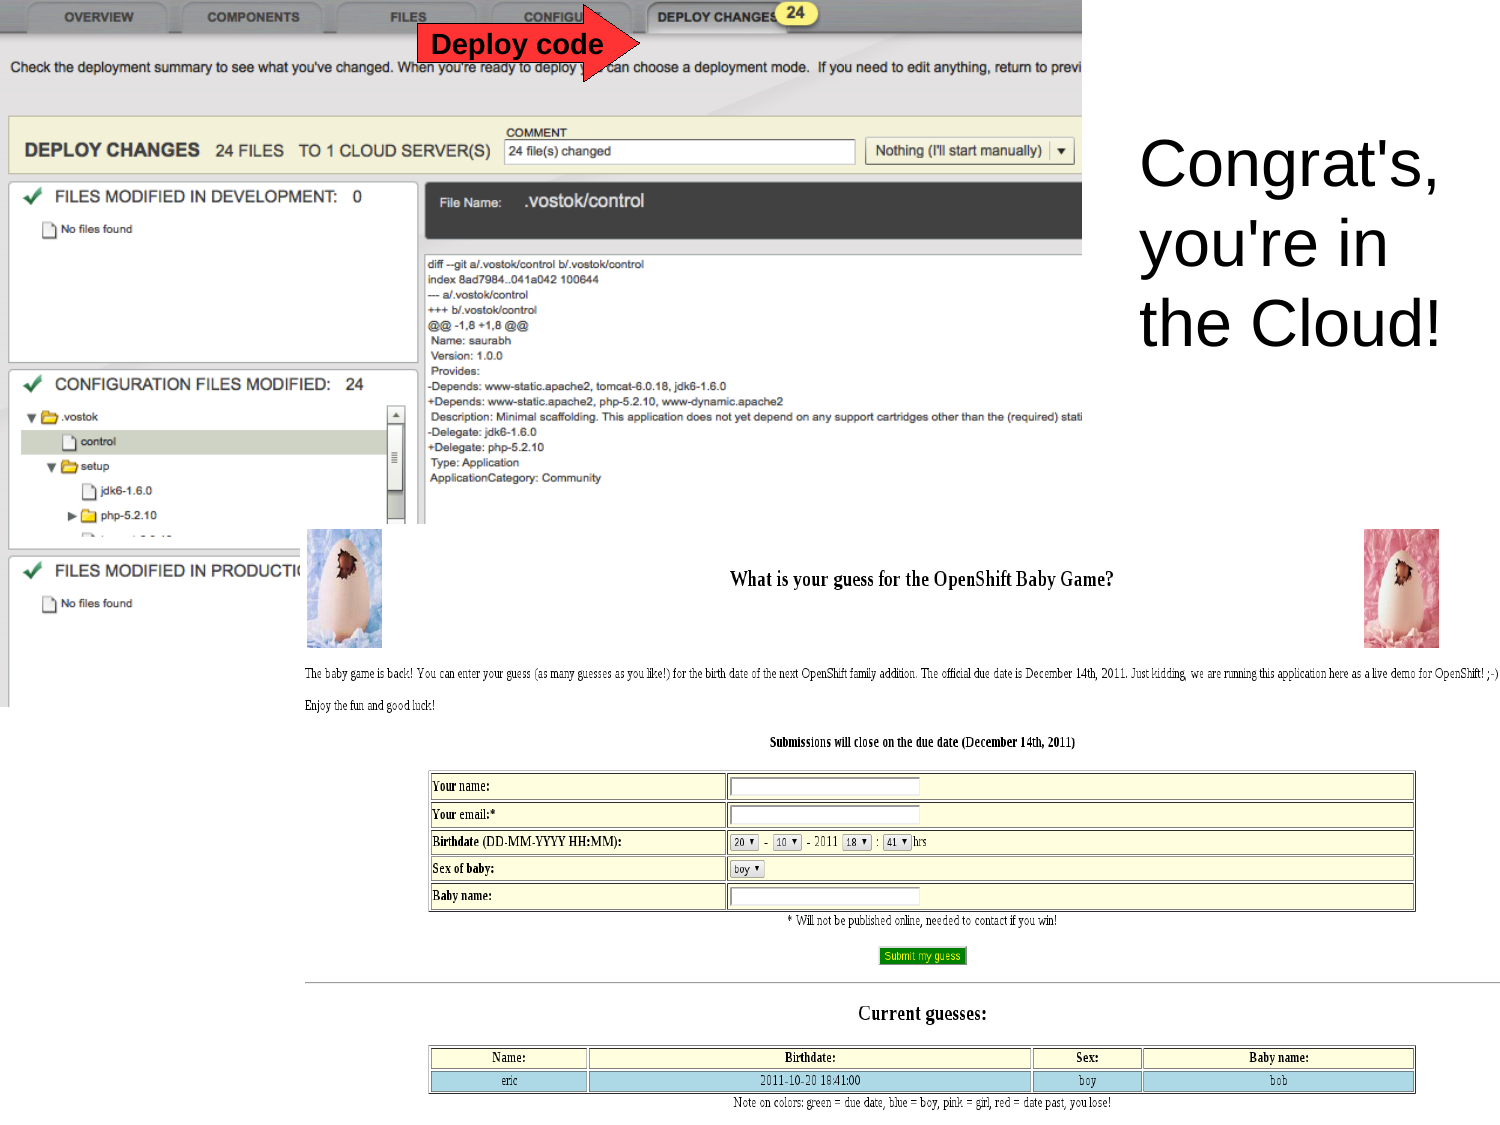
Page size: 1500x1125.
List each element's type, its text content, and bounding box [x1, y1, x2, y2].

text_box Deploy code [417, 4, 640, 82]
picture [0, 0, 1500, 1125]
text_box Congrat's, you're in the Cloud! [1125, 112, 1463, 368]
